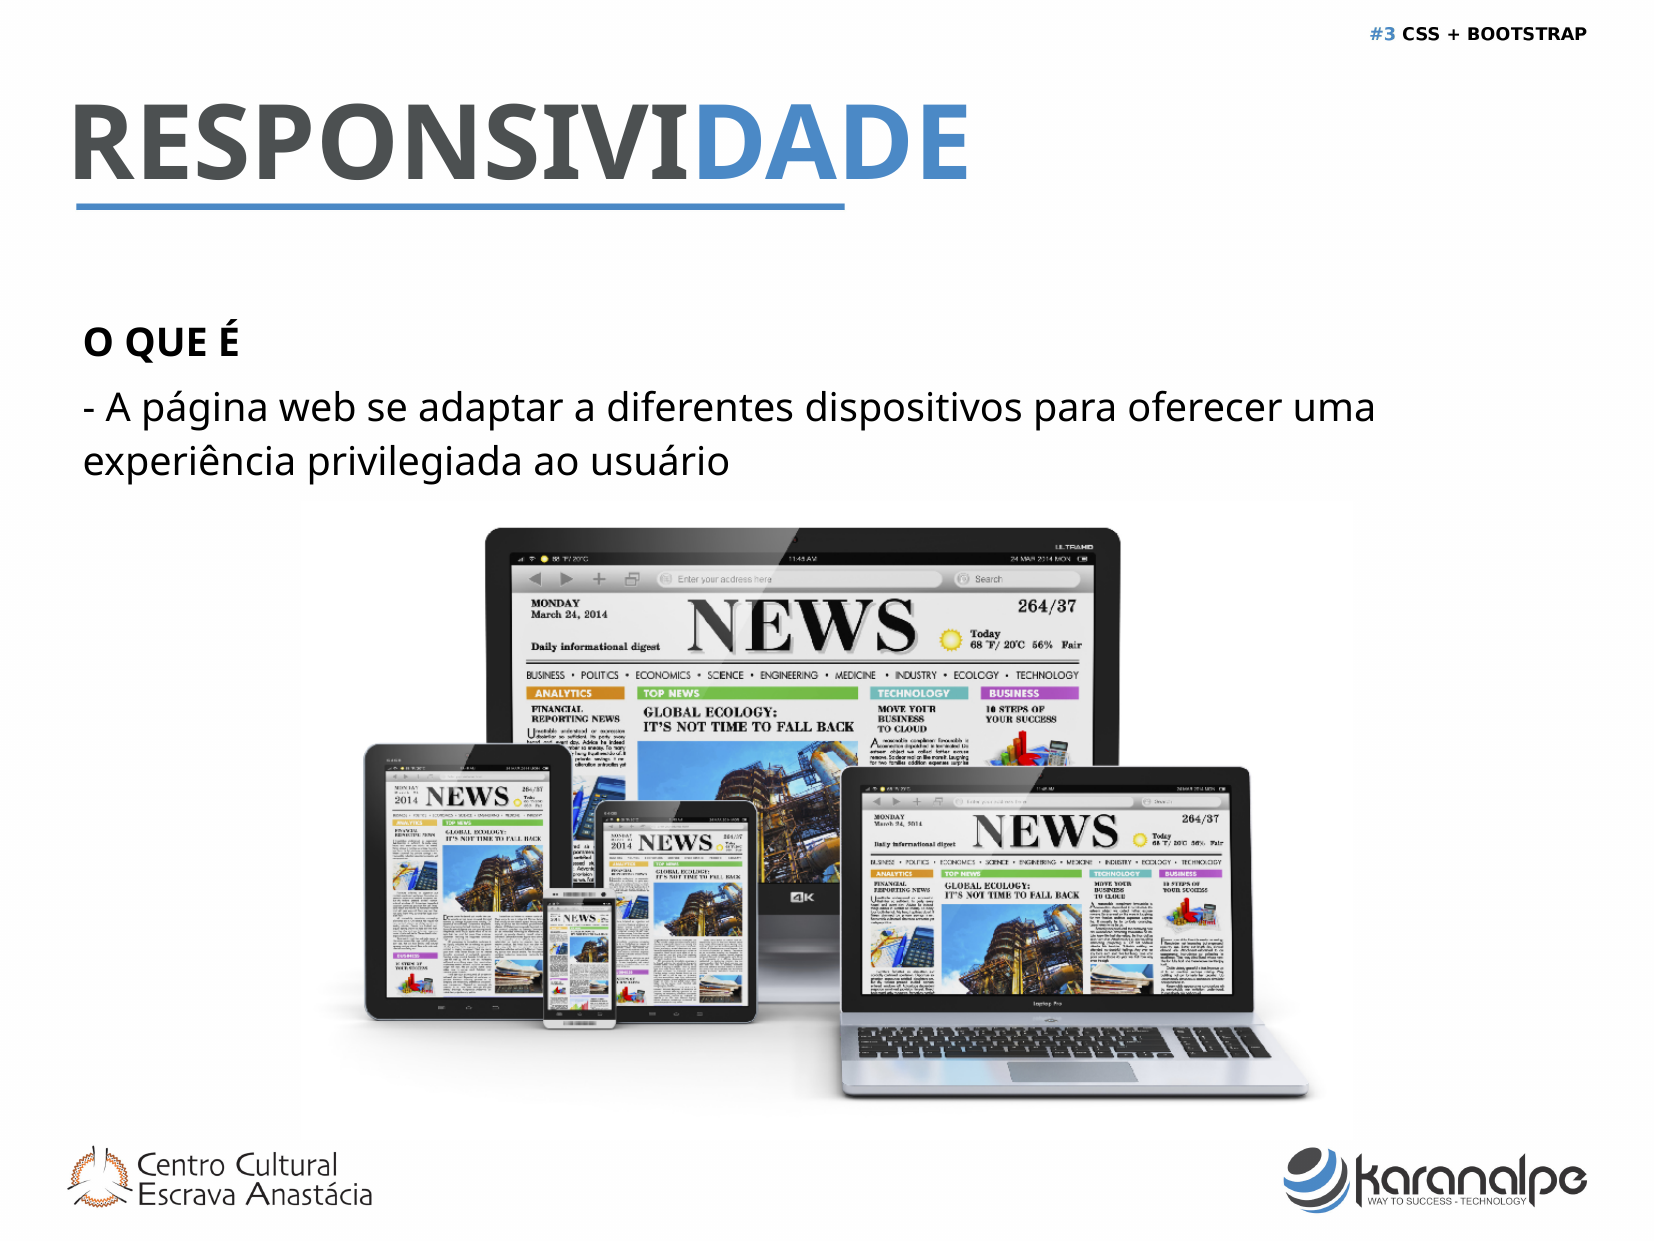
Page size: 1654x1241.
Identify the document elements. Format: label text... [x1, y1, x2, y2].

title RESPONSIVIDADE [66, 35, 1555, 243]
picture [0, 0, 1654, 1241]
list O QUE É - A página web se adaptar a diferentes dispositivos para oferecer uma experiência privilegiada ao usuário [82, 313, 1583, 520]
